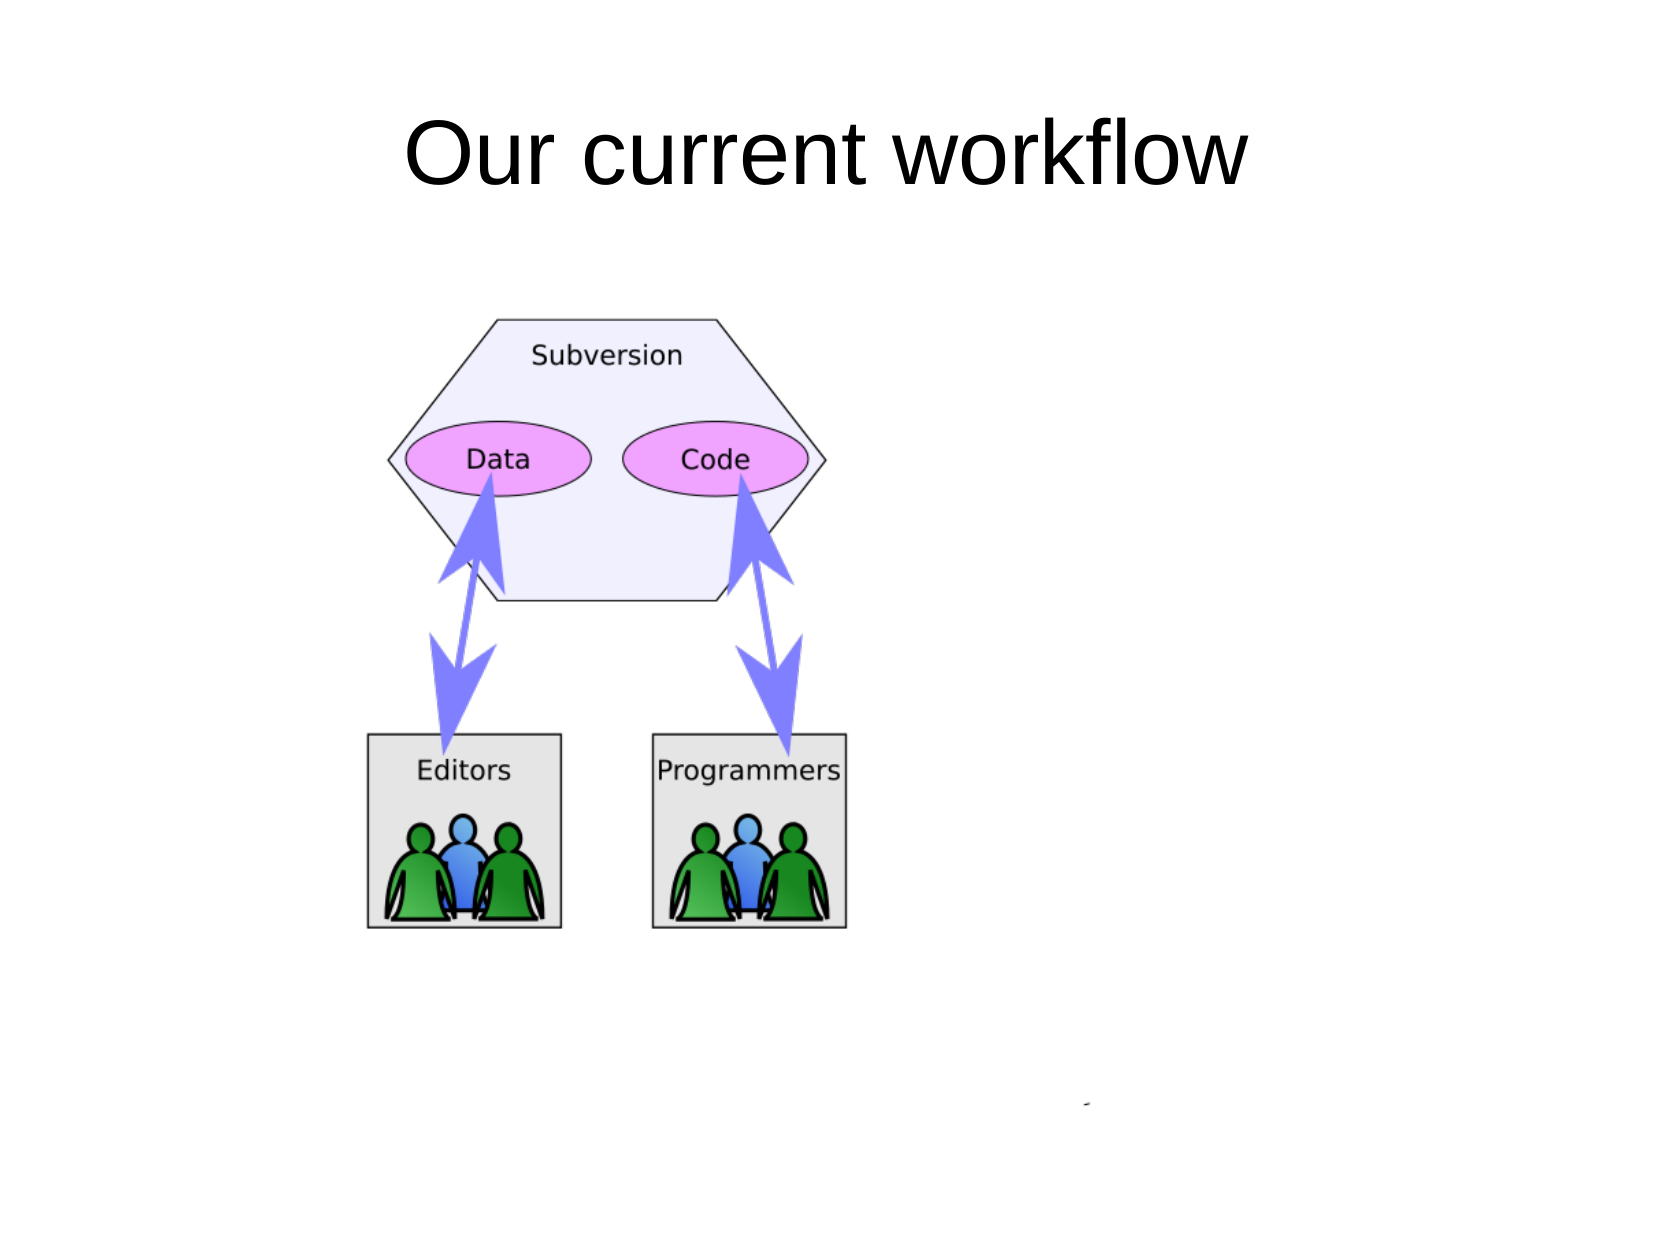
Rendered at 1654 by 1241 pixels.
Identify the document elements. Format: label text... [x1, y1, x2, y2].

title Our current workflow [82, 49, 1571, 257]
picture [343, 295, 1311, 1130]
